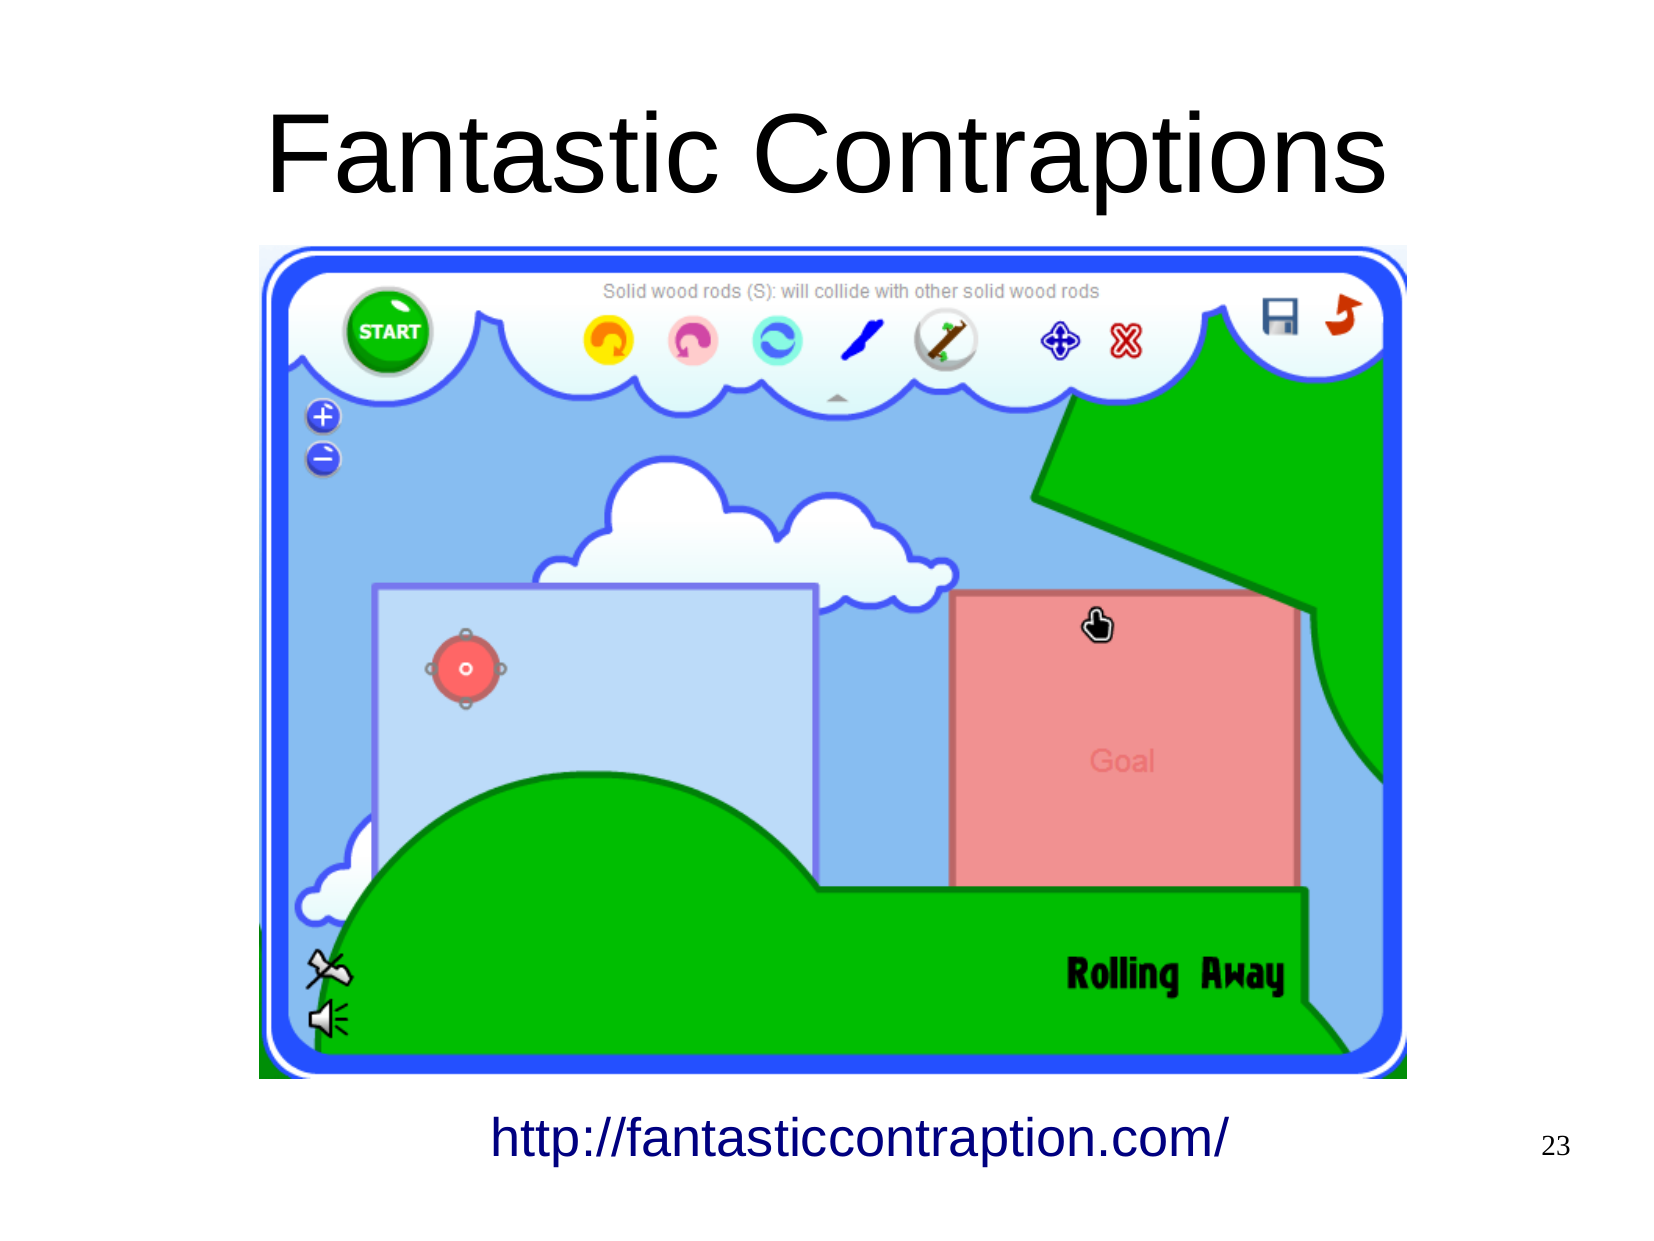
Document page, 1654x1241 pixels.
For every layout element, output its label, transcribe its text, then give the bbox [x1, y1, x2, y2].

text_box http://fantasticcontraption.com/ [415, 1100, 1321, 1176]
title Fantastic Contraptions [82, 49, 1571, 257]
picture [259, 245, 1407, 1079]
